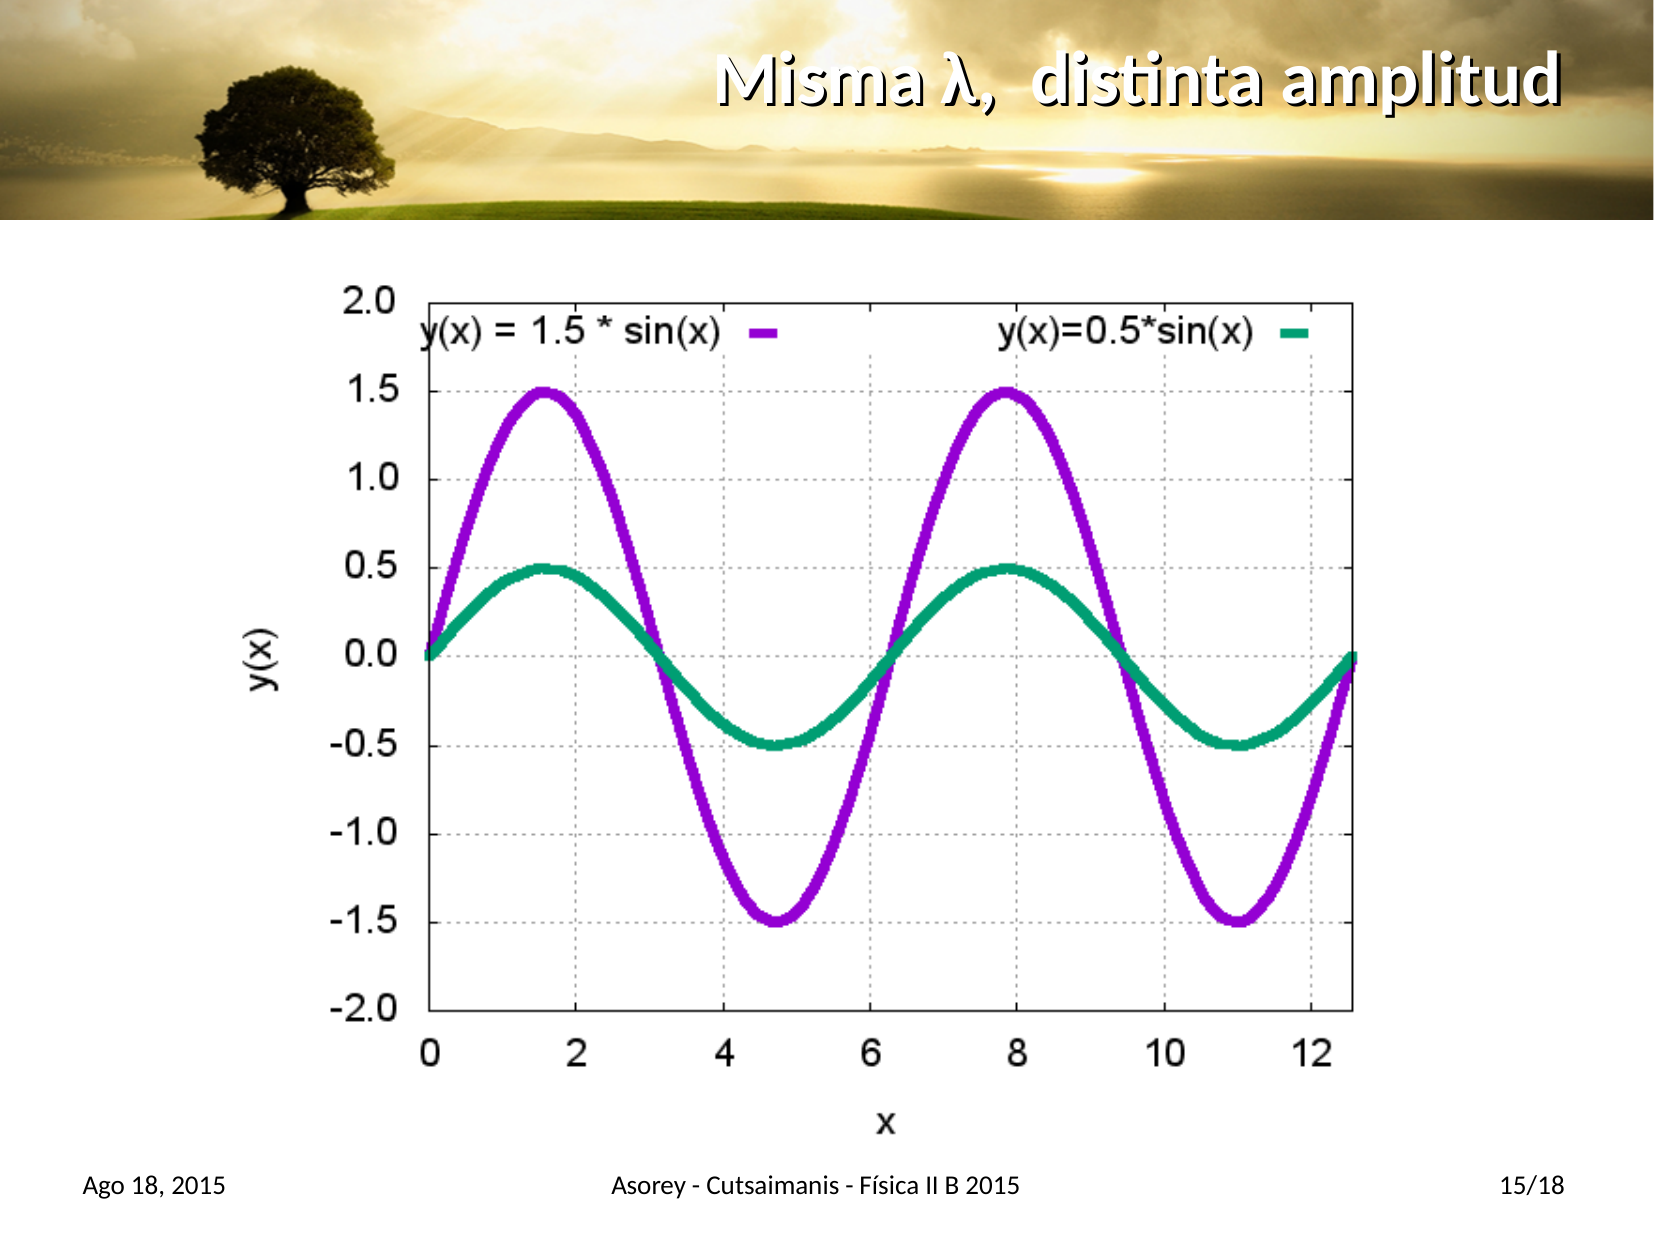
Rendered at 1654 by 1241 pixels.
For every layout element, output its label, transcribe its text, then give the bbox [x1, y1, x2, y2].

picture [0, 0, 1654, 220]
picture [226, 254, 1427, 1156]
title Misma λ, distinta amplitud [75, 19, 1564, 151]
